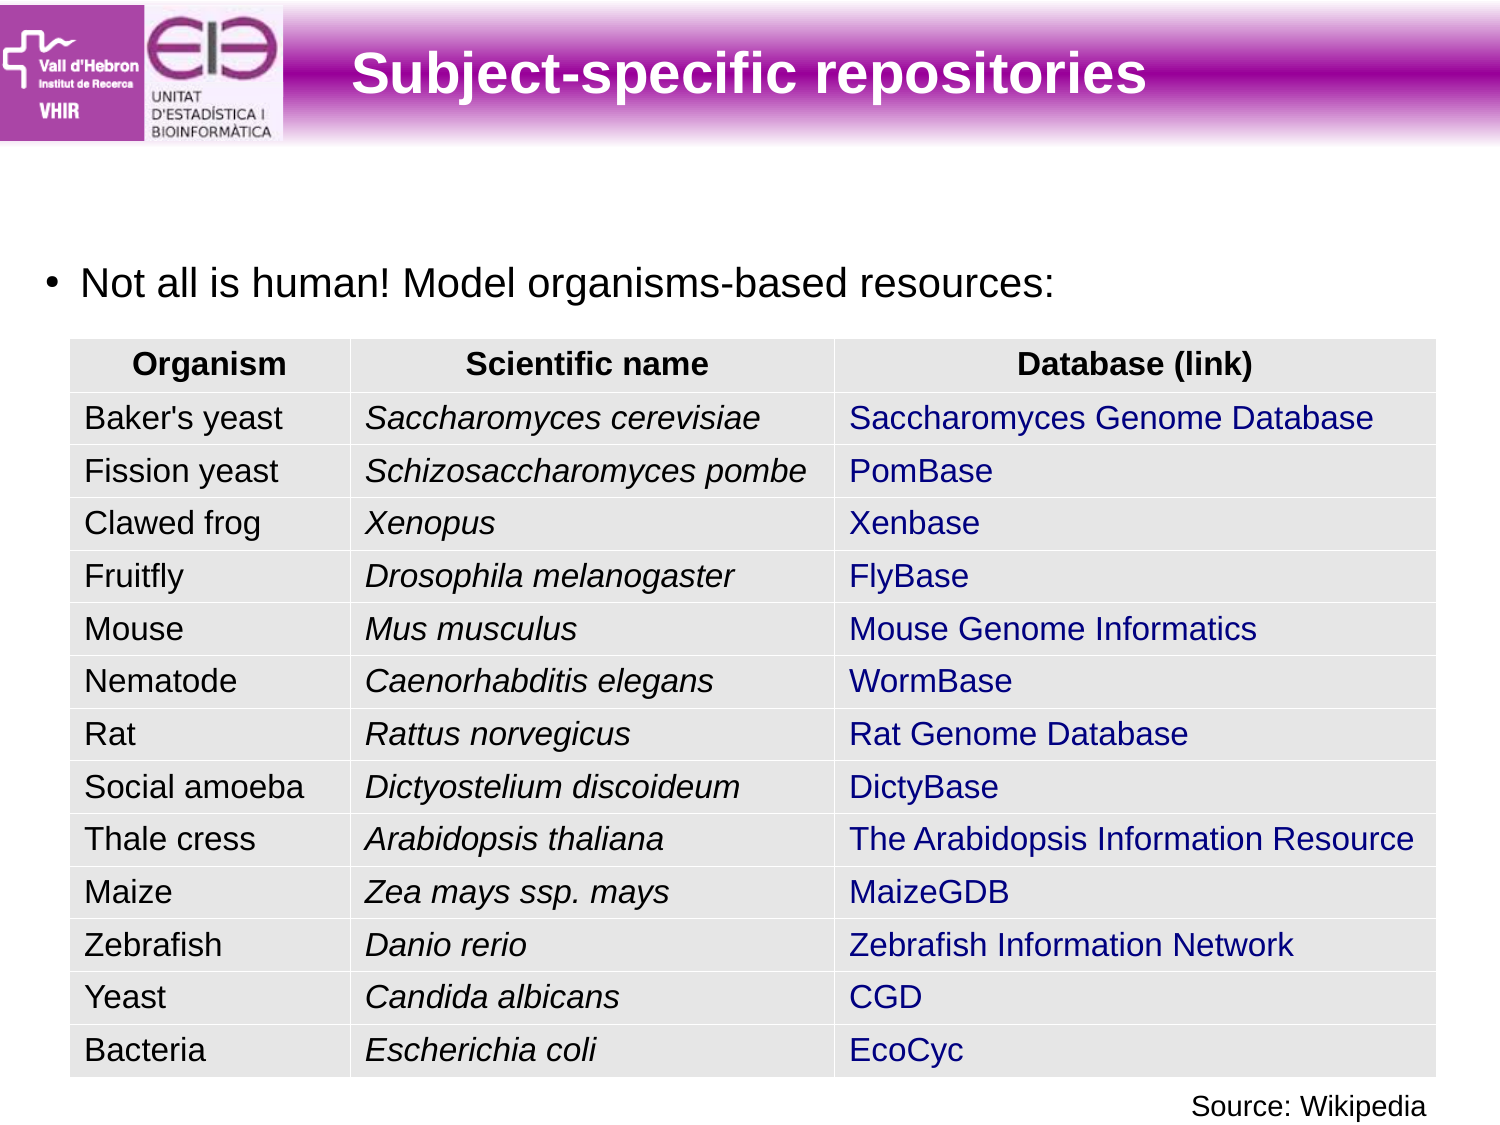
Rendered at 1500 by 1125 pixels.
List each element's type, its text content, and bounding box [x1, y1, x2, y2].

table_header Database (link) [835, 339, 1436, 392]
table_cell Zebrafish Information Network [835, 919, 1436, 971]
table_cell Yeast [70, 972, 350, 1024]
table_cell Maize [70, 867, 350, 918]
table_cell Caenorhabditis elegans [351, 656, 834, 708]
table_cell Zebrafish [70, 919, 350, 971]
table_cell Danio rerio [351, 919, 834, 971]
table_cell Mouse [70, 603, 350, 655]
text_box Not all is human! Model organisms-based resources: [30, 252, 1486, 368]
table_header Organism [70, 339, 350, 392]
table_header Scientific name [351, 339, 834, 392]
table_cell Mus musculus [351, 603, 834, 655]
table_cell Fission yeast [70, 445, 350, 497]
table_cell Rat Genome Database [835, 709, 1436, 760]
table_cell Thale cress [70, 814, 350, 866]
table_cell Saccharomyces cerevisiae [351, 393, 834, 444]
table_cell Arabidopsis thaliana [351, 814, 834, 866]
table_cell Candida albicans [351, 972, 834, 1024]
text_box Subject-specific repositories [0, 0, 1500, 148]
table_cell CGD [835, 972, 1436, 1024]
table_cell Nematode [70, 656, 350, 708]
table_cell Saccharomyces Genome Database [835, 393, 1436, 444]
table_cell MaizeGDB [835, 867, 1436, 918]
text_box Source: Wikipedia [1176, 1082, 1462, 1125]
table_cell DictyBase [835, 761, 1436, 813]
table_cell Xenopus [351, 498, 834, 550]
table_cell Zea mays ssp. mays [351, 867, 834, 918]
table_cell Drosophila melanogaster [351, 551, 834, 602]
table_cell Rat [70, 709, 350, 760]
table_cell Baker's yeast [70, 393, 350, 444]
table_cell Mouse Genome Informatics [835, 603, 1436, 655]
table_cell Xenbase [835, 498, 1436, 550]
table_cell FlyBase [835, 551, 1436, 602]
table_cell EcoCyc [835, 1025, 1436, 1077]
table_cell Schizosaccharomyces pombe [351, 445, 834, 497]
table_cell Dictyostelium discoideum [351, 761, 834, 813]
table_cell WormBase [835, 656, 1436, 708]
table_cell Fruitfly [70, 551, 350, 602]
table_cell PomBase [835, 445, 1436, 497]
table_cell Social amoeba [70, 761, 350, 813]
table_cell Bacteria [70, 1025, 350, 1077]
table_cell The Arabidopsis Information Resource [835, 814, 1436, 866]
table_cell Escherichia coli [351, 1025, 834, 1077]
table_cell Rattus norvegicus [351, 709, 834, 760]
table_cell Clawed frog [70, 498, 350, 550]
picture [0, 5, 284, 141]
